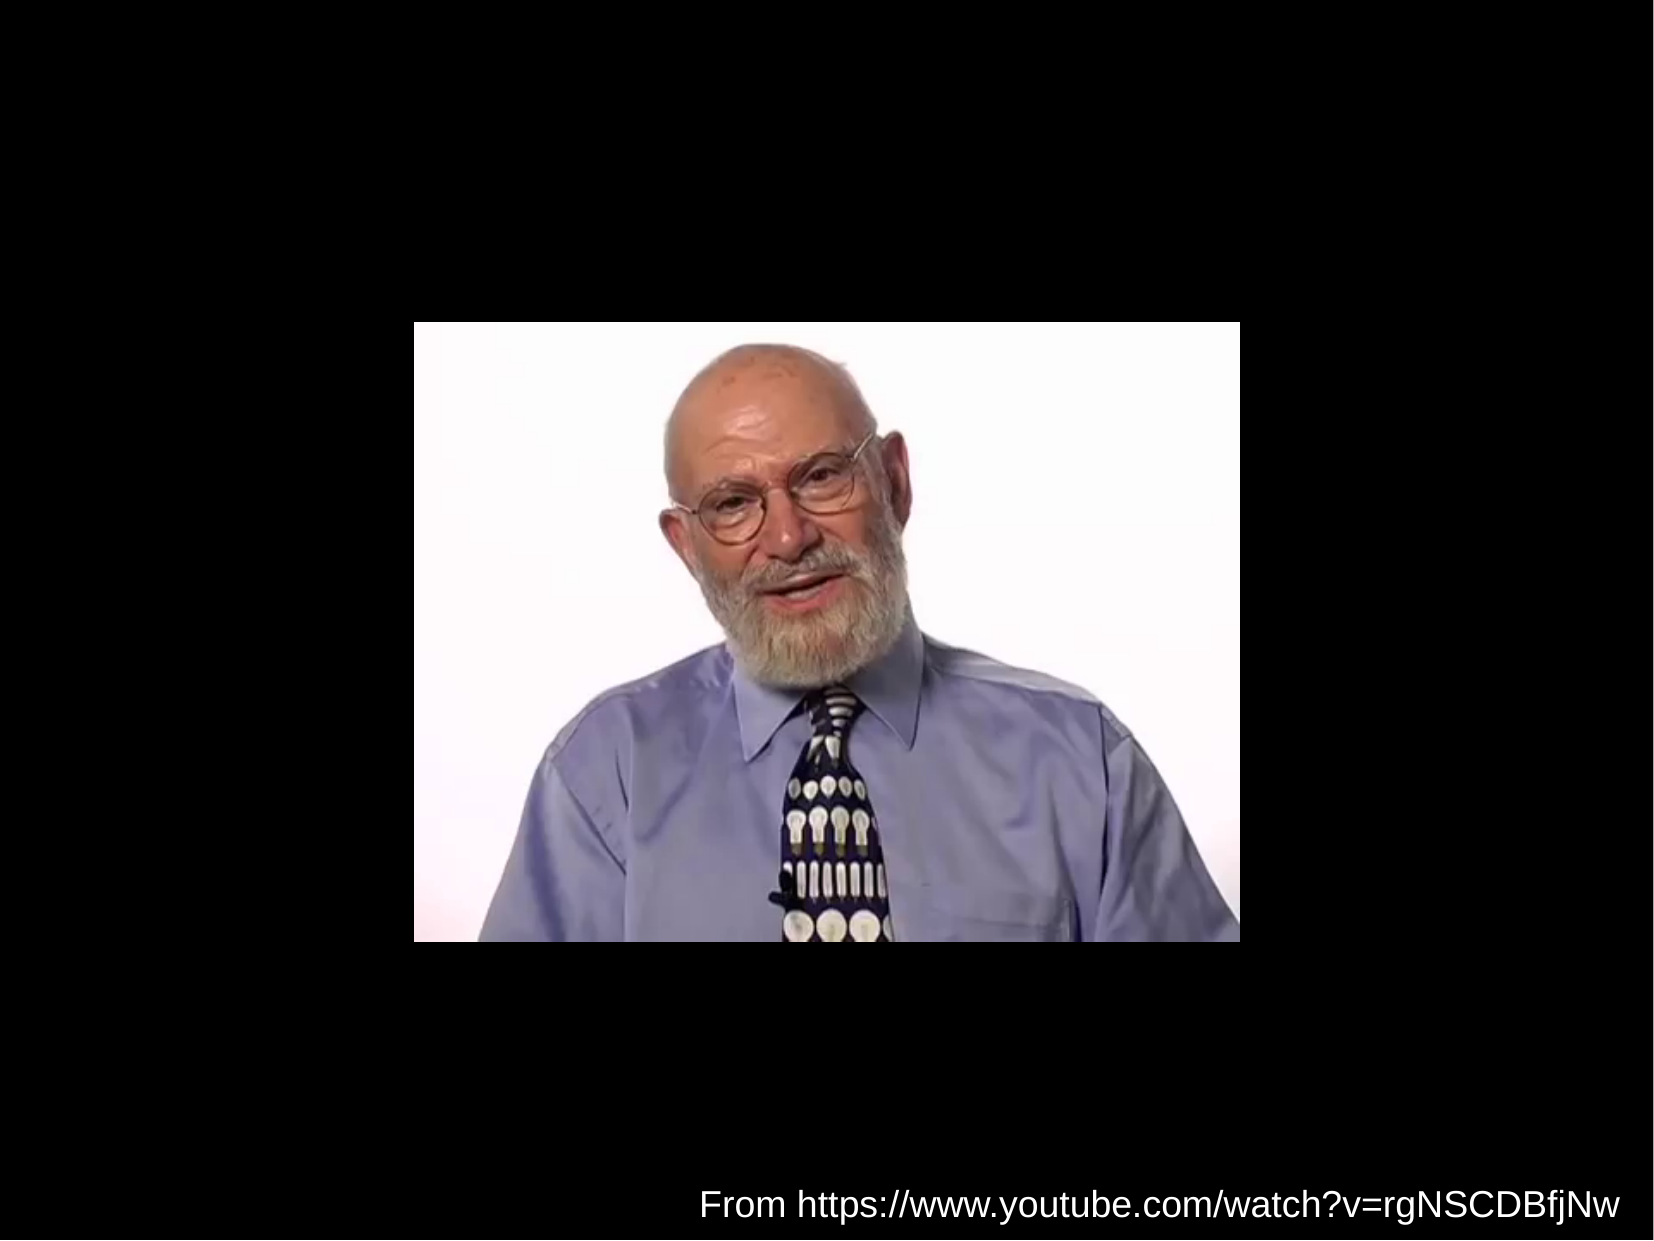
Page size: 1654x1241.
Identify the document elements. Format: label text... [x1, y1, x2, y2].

text_box From https://www.youtube.com/watch?v=rgNSCDBfjNw [684, 1176, 1636, 1234]
text_box [413, 321, 1241, 942]
